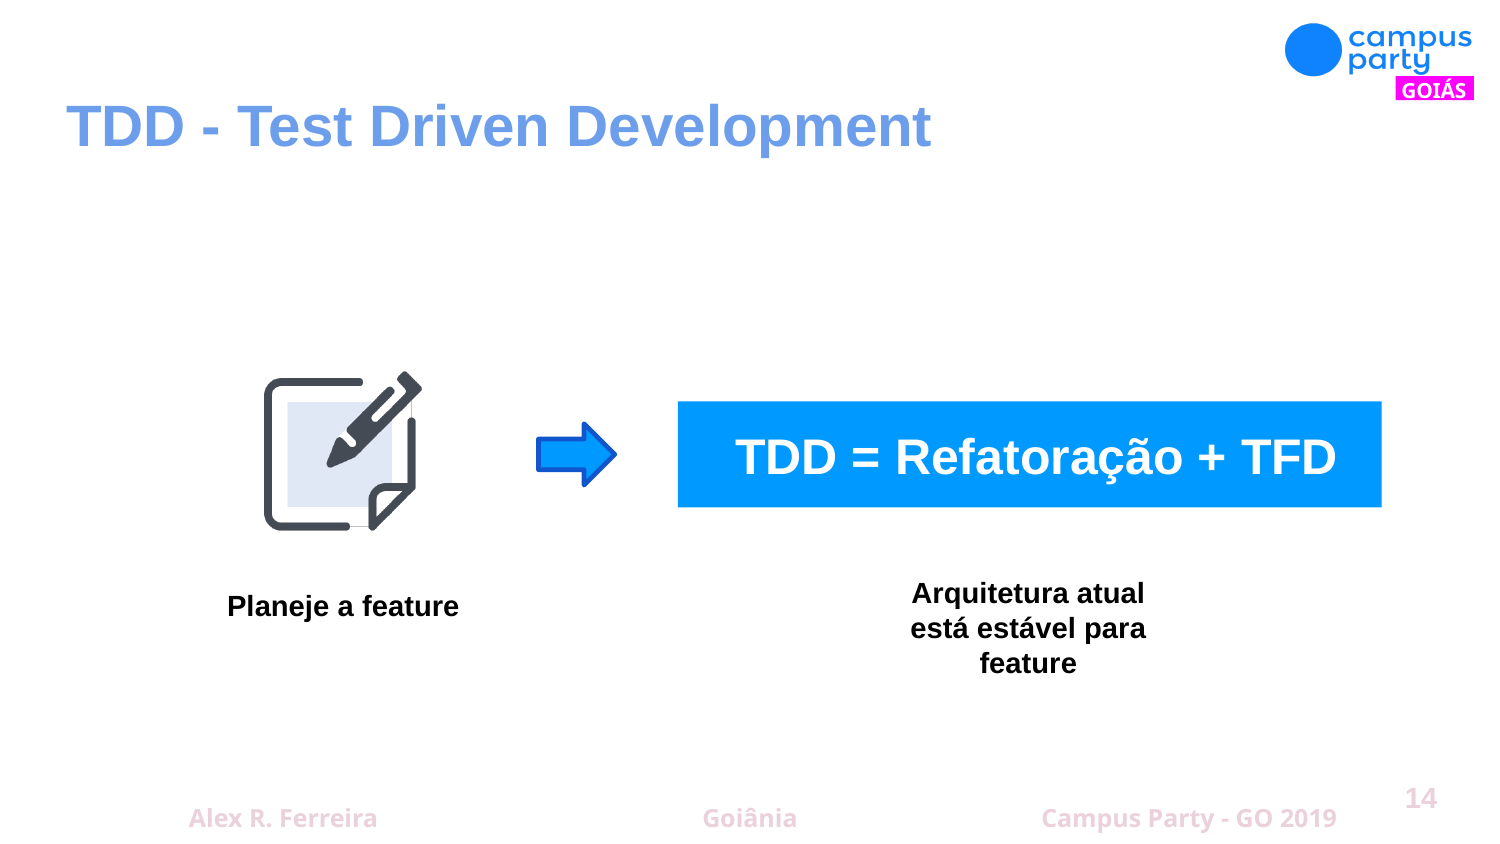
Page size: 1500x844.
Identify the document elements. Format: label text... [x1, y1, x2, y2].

picture [256, 370, 423, 538]
slide_number <número> [1389, 764, 1480, 830]
text_box TDD = Refatoração + TFD [720, 410, 1412, 472]
picture [1280, 18, 1477, 80]
text_box [538, 423, 615, 486]
text_box Planeje a feature [188, 572, 499, 645]
title TDD - Test Driven Development [51, 72, 1449, 167]
text_box Arquitetura atual está estável para feature [873, 559, 1184, 632]
text_box [677, 401, 1382, 508]
